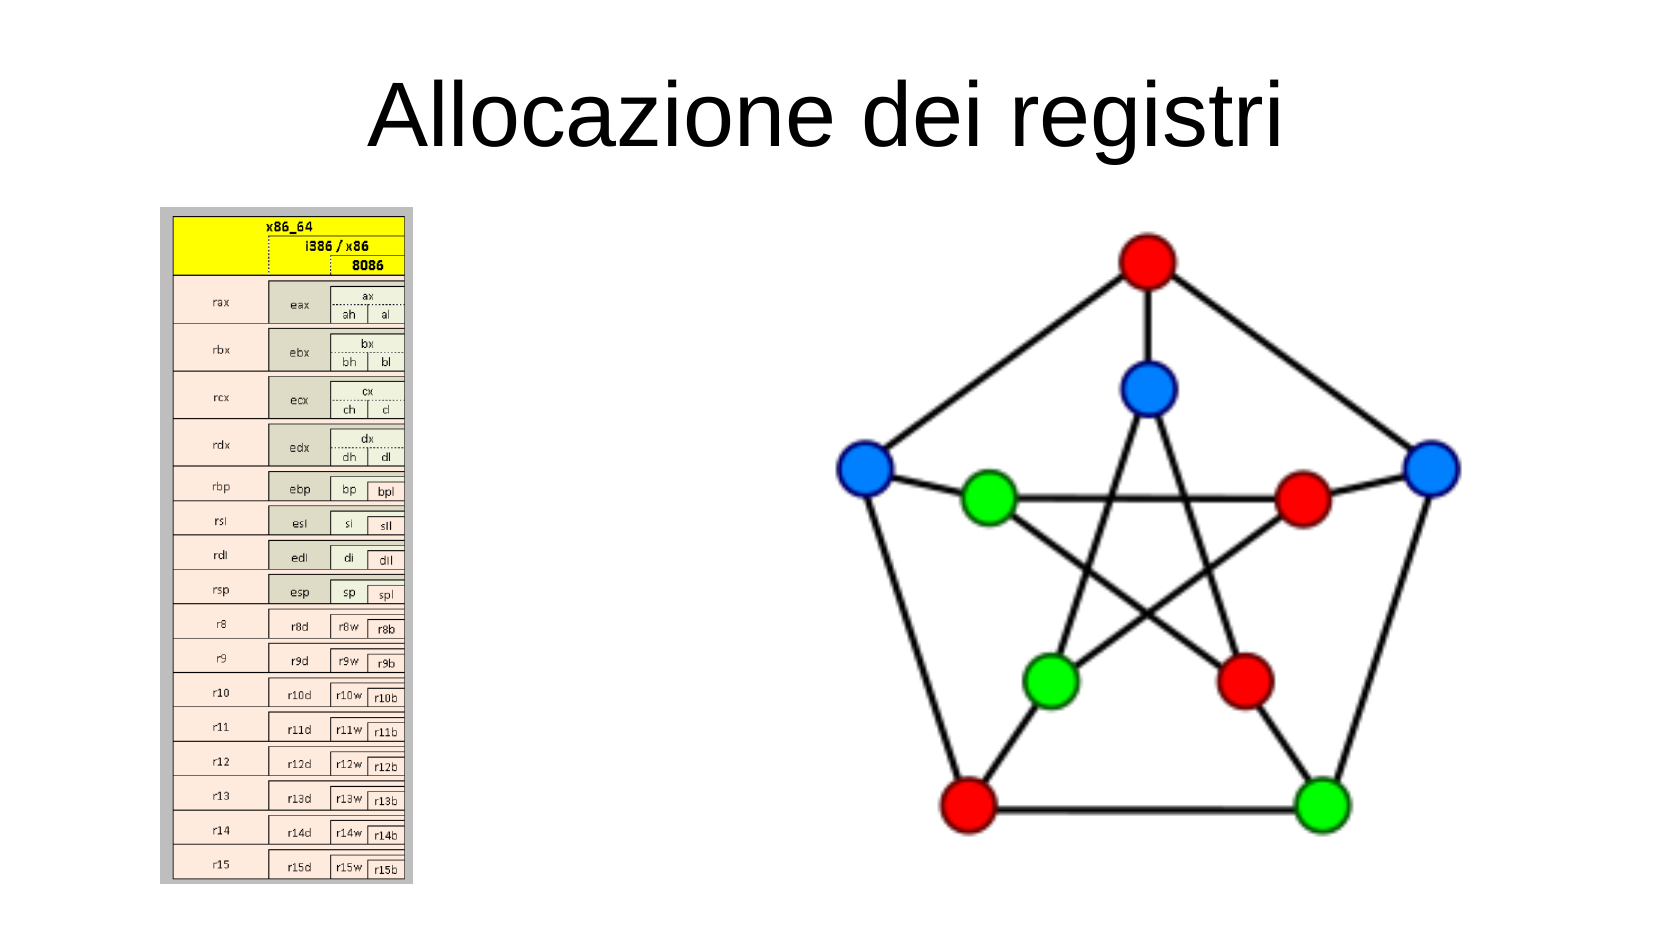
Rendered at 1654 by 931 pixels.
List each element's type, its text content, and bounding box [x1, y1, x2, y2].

title Allocazione dei registri [82, 37, 1571, 193]
picture [819, 218, 1480, 852]
picture [160, 207, 413, 884]
